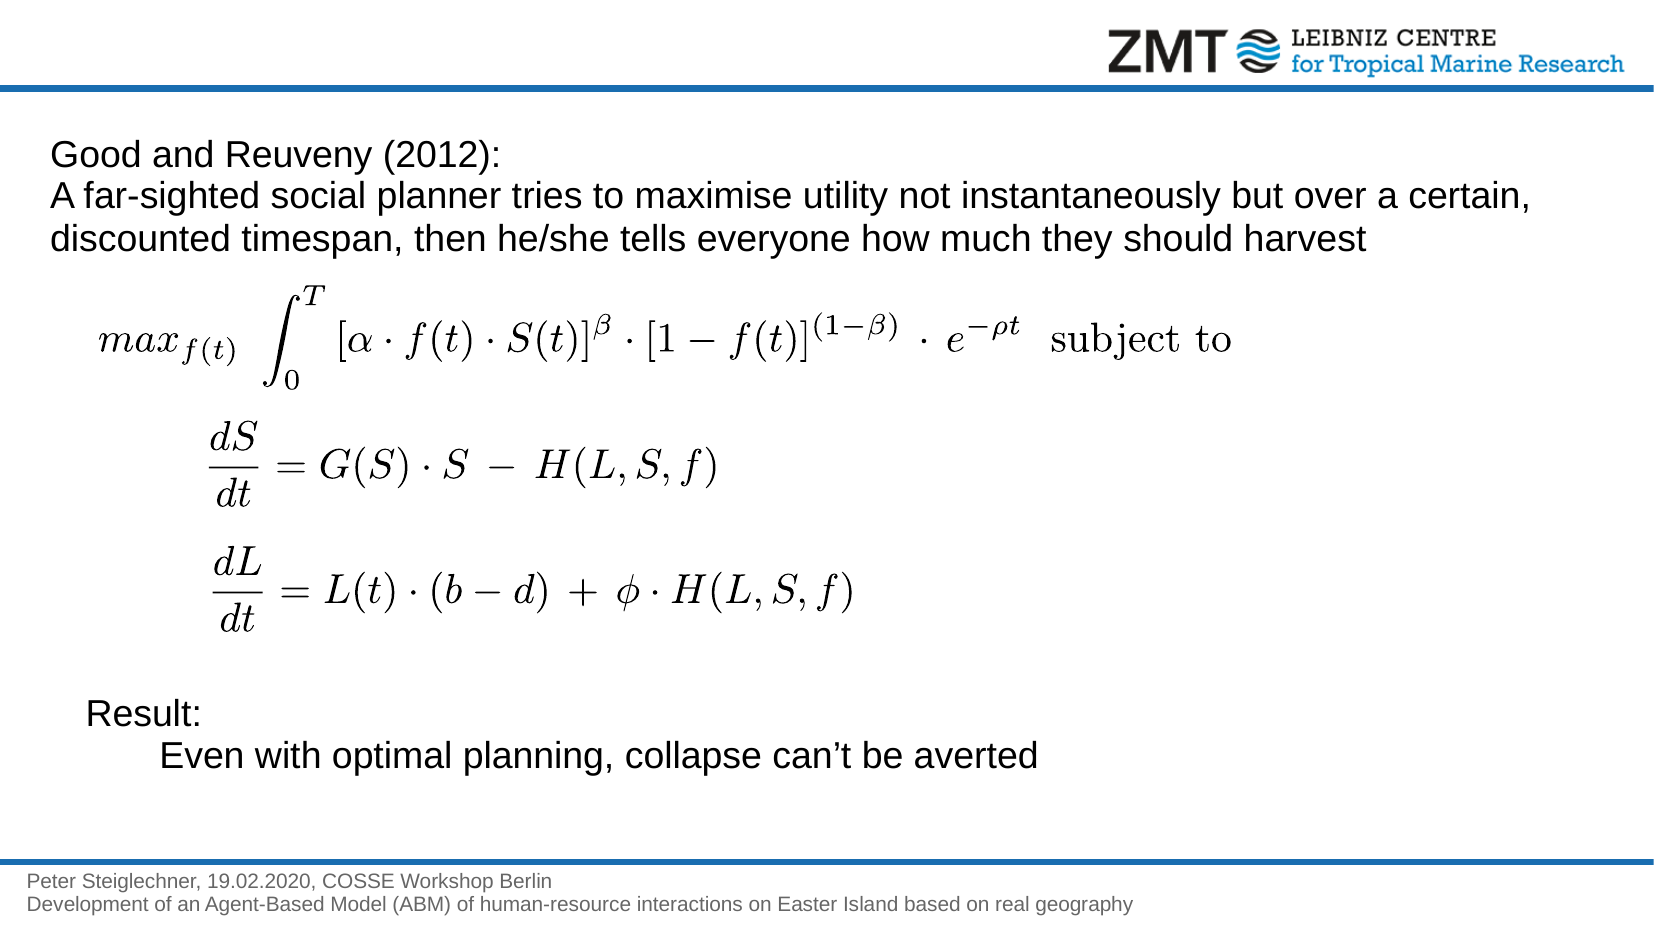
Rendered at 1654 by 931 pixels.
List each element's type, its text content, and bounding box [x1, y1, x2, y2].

text_box [212, 545, 852, 632]
text_box Result: Even with optimal planning, collapse can’t be averted [70, 685, 1300, 826]
text_box Good and Reuveny (2012): A far-sighted social planner tries to maximise utility not instantaneously but over a certain, discounted timespan, then he/she tells everyone how much they should harvest [35, 125, 1571, 393]
picture [1086, 1, 1654, 85]
text_box [98, 285, 1231, 390]
text_box [208, 420, 716, 507]
